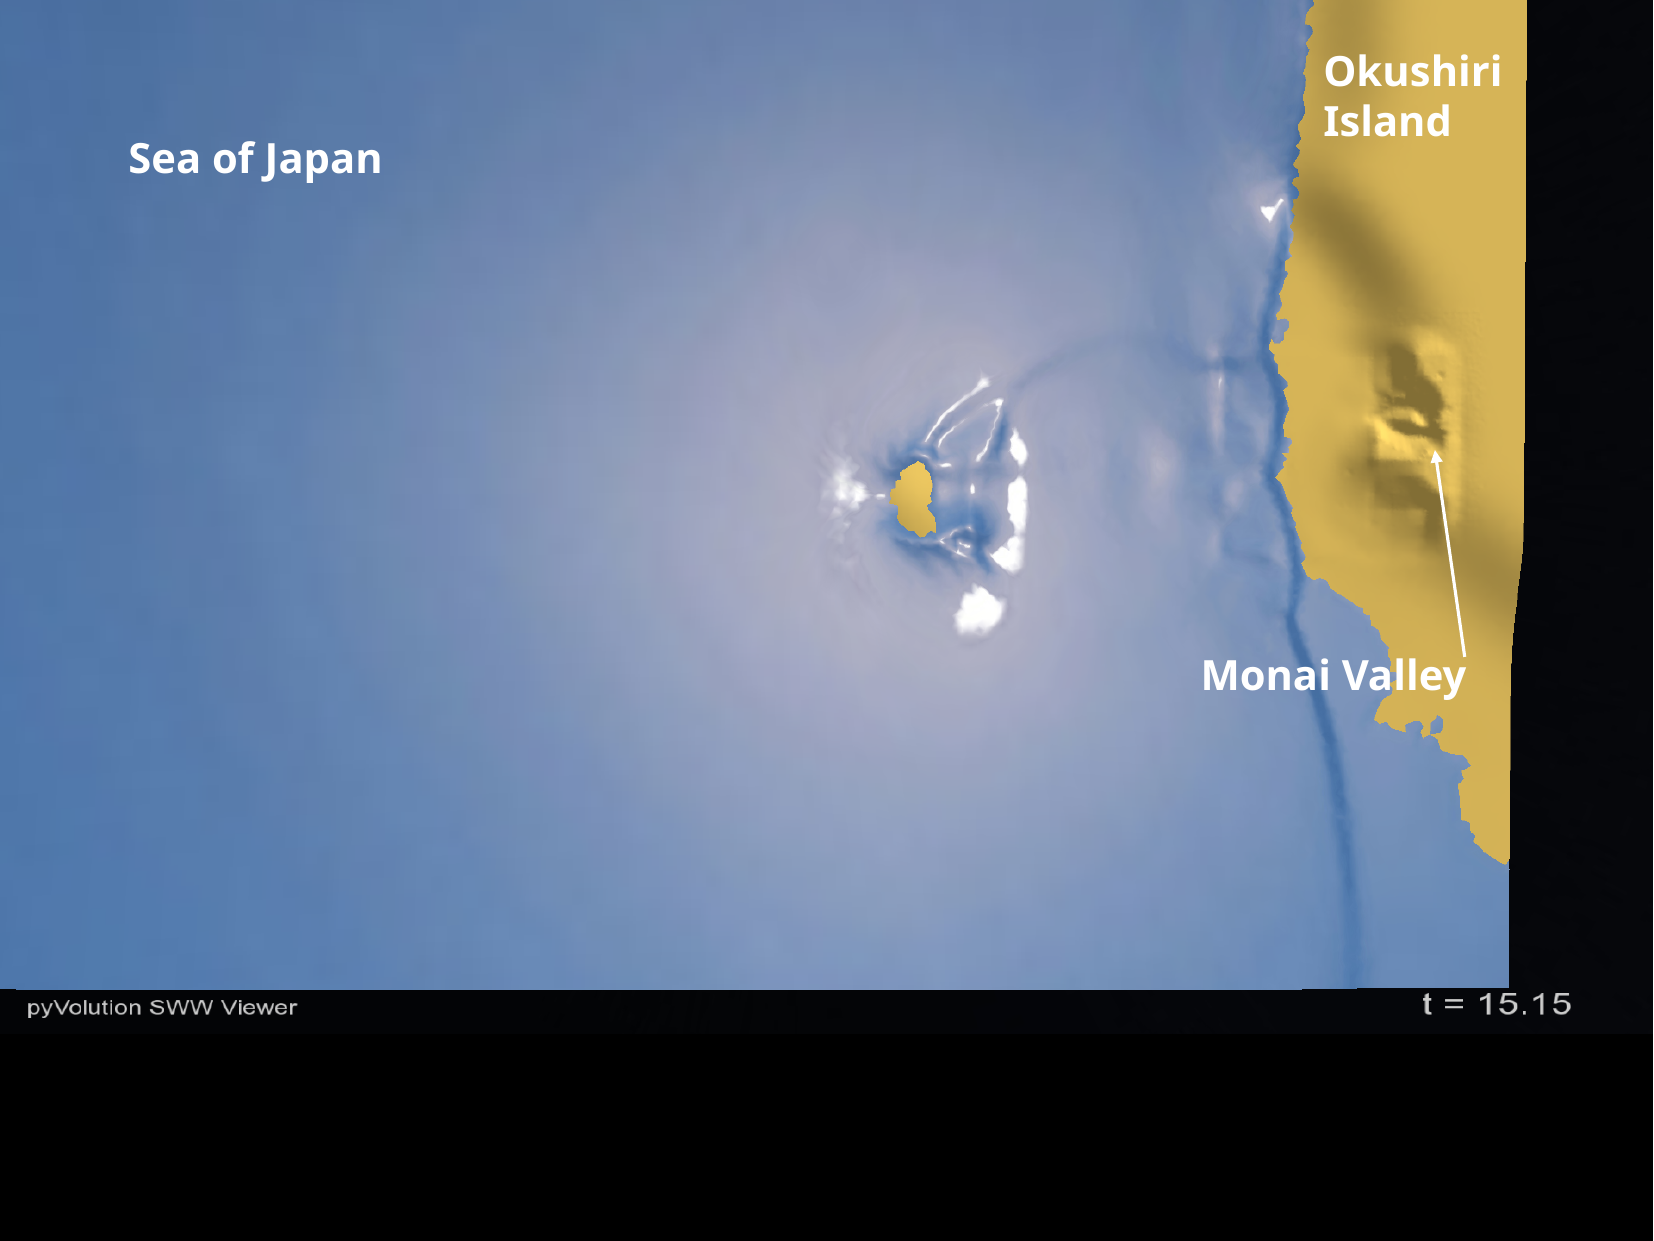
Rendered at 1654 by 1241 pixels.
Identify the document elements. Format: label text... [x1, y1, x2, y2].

text_box Monai Valley [1185, 640, 1492, 707]
text_box Okushiri Island [1308, 36, 1653, 153]
picture [0, 0, 1653, 1034]
text_box Sea of Japan [113, 124, 624, 190]
